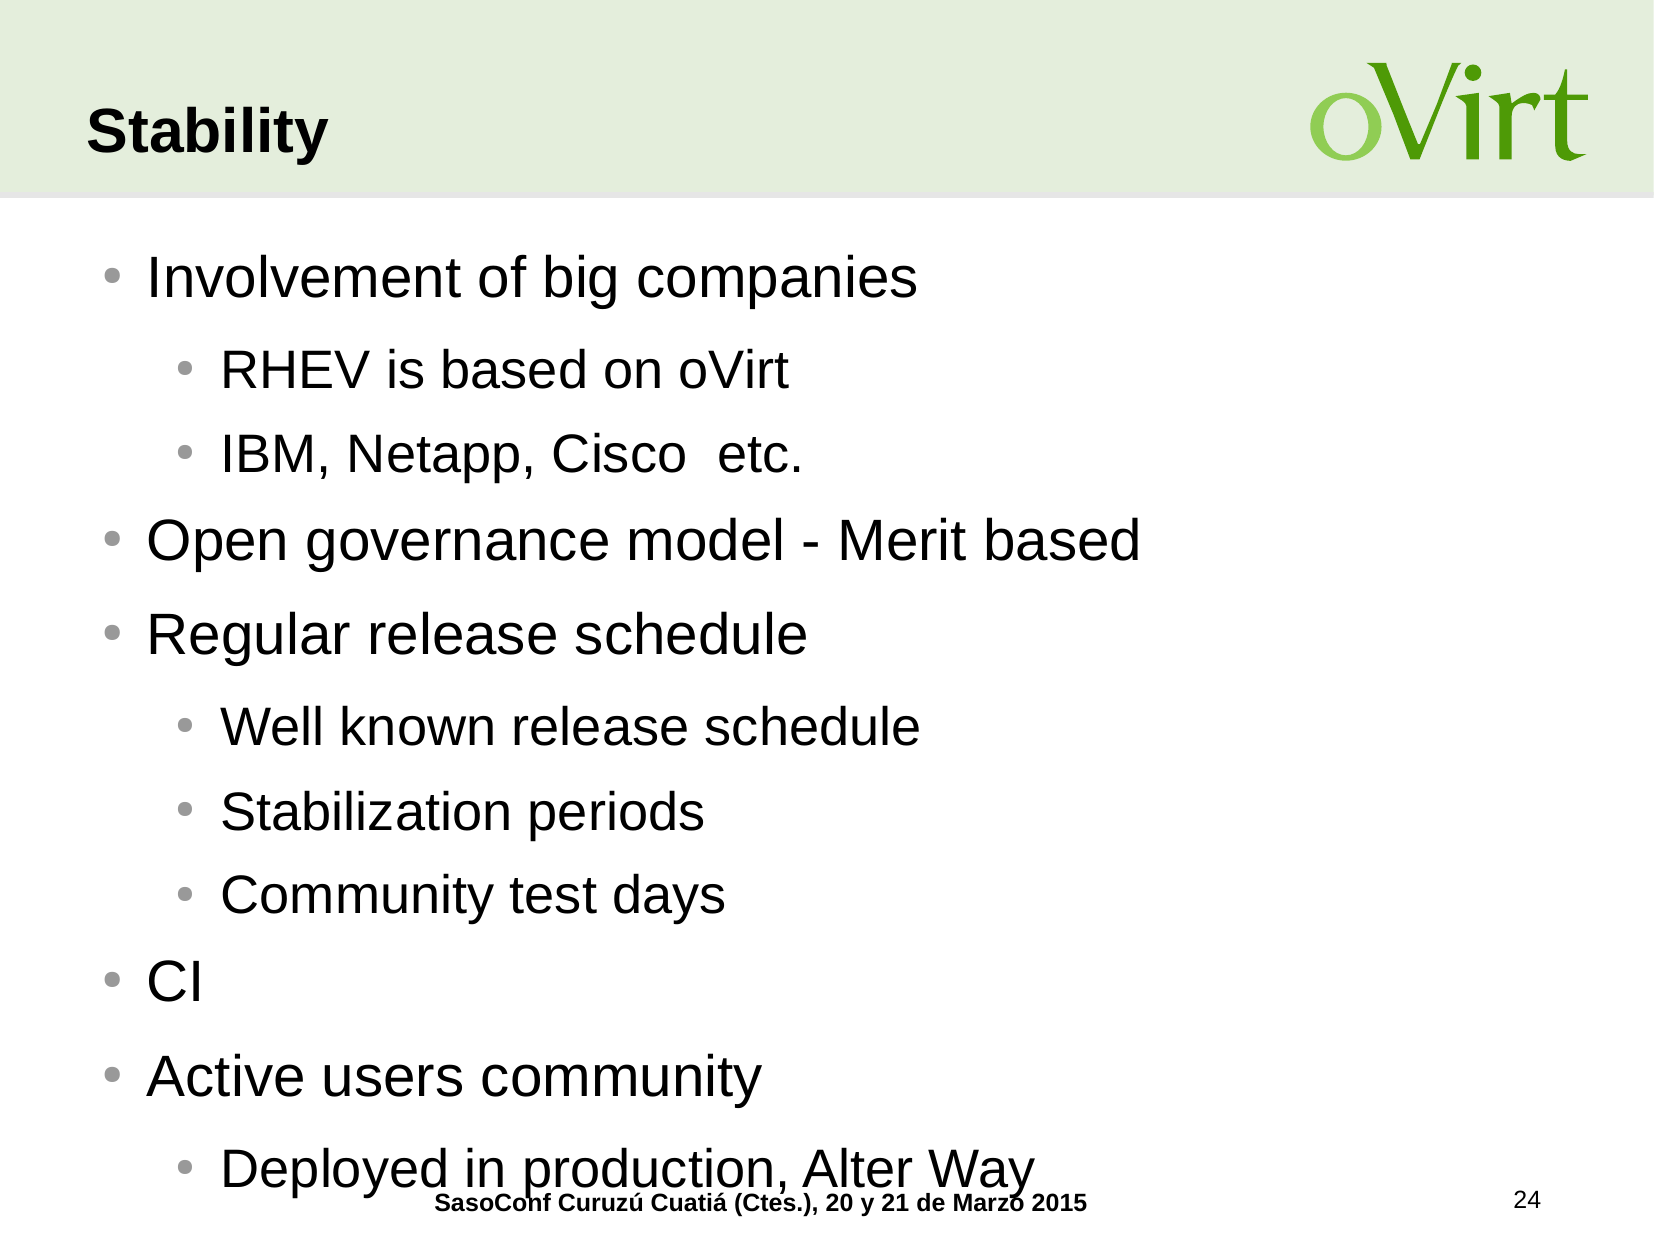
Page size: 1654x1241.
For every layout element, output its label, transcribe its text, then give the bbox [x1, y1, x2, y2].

title Stability [86, 36, 1307, 225]
list Involvement of big companies RHEV is based on oVirt IBM, Netapp, Cisco etc. Open governance model - Merit based Regular release schedule Well known release schedule Stabilization periods Community test days CI Active users community Deployed in production, Alter Way [86, 244, 1576, 1199]
